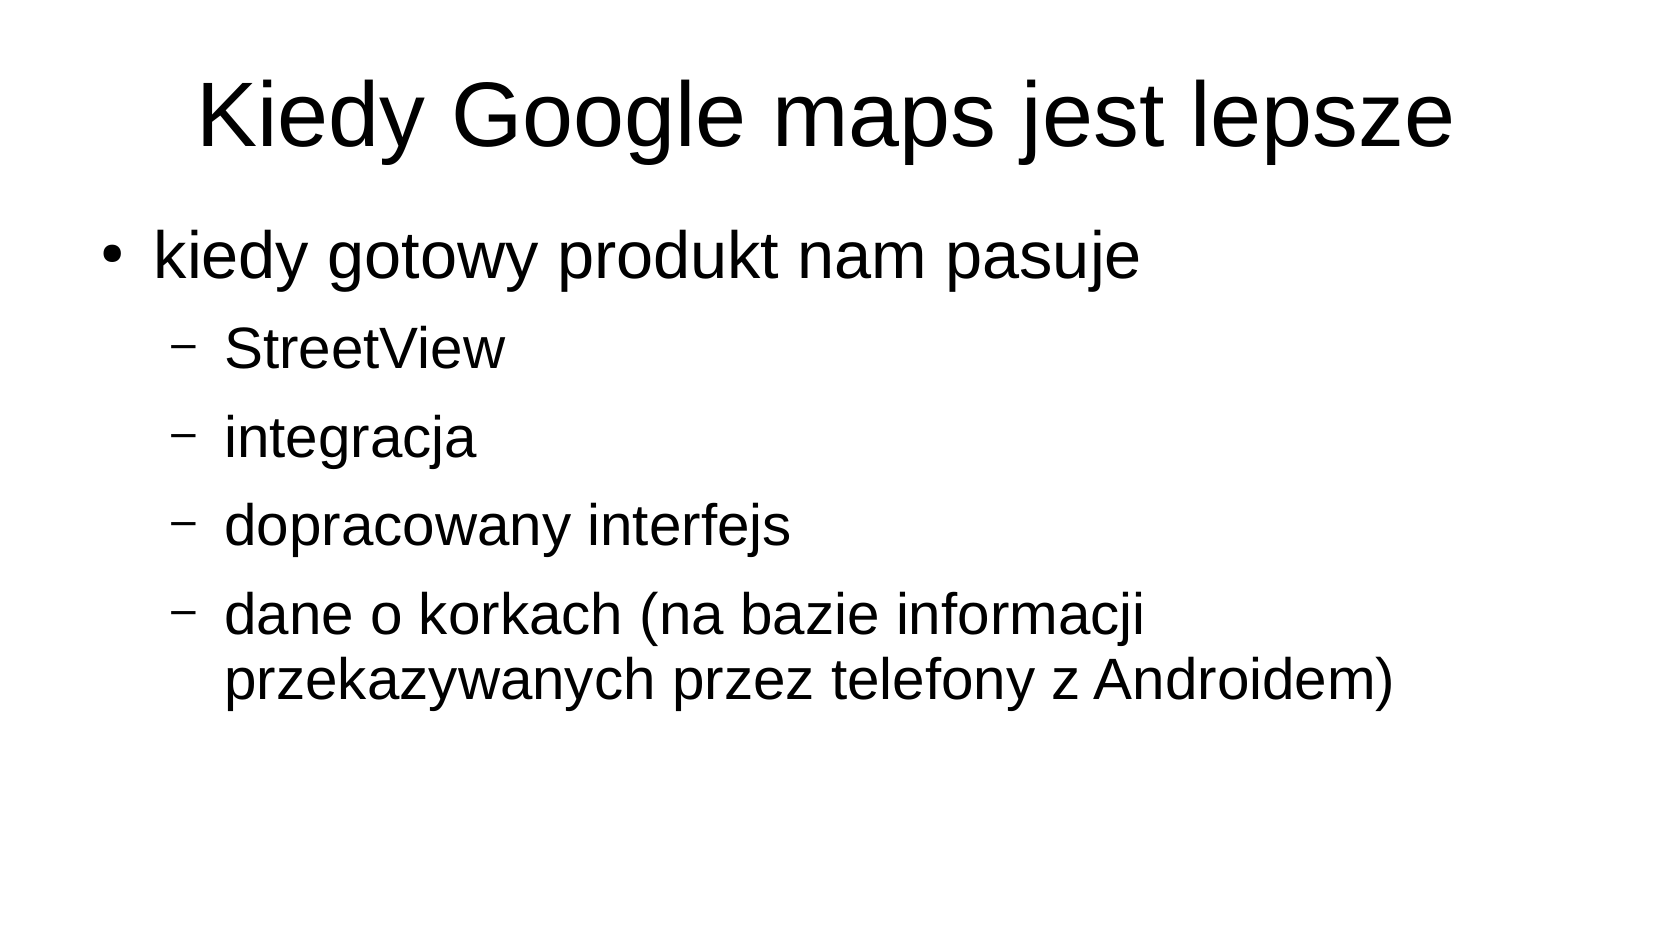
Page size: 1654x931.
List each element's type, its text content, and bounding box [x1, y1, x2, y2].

list kiedy gotowy produkt nam pasuje StreetView integracja dopracowany interfejs dane o korkach (na bazie informacji przekazywanych przez telefony z Androidem) [82, 217, 1571, 757]
title Kiedy Google maps jest lepsze [82, 37, 1571, 193]
